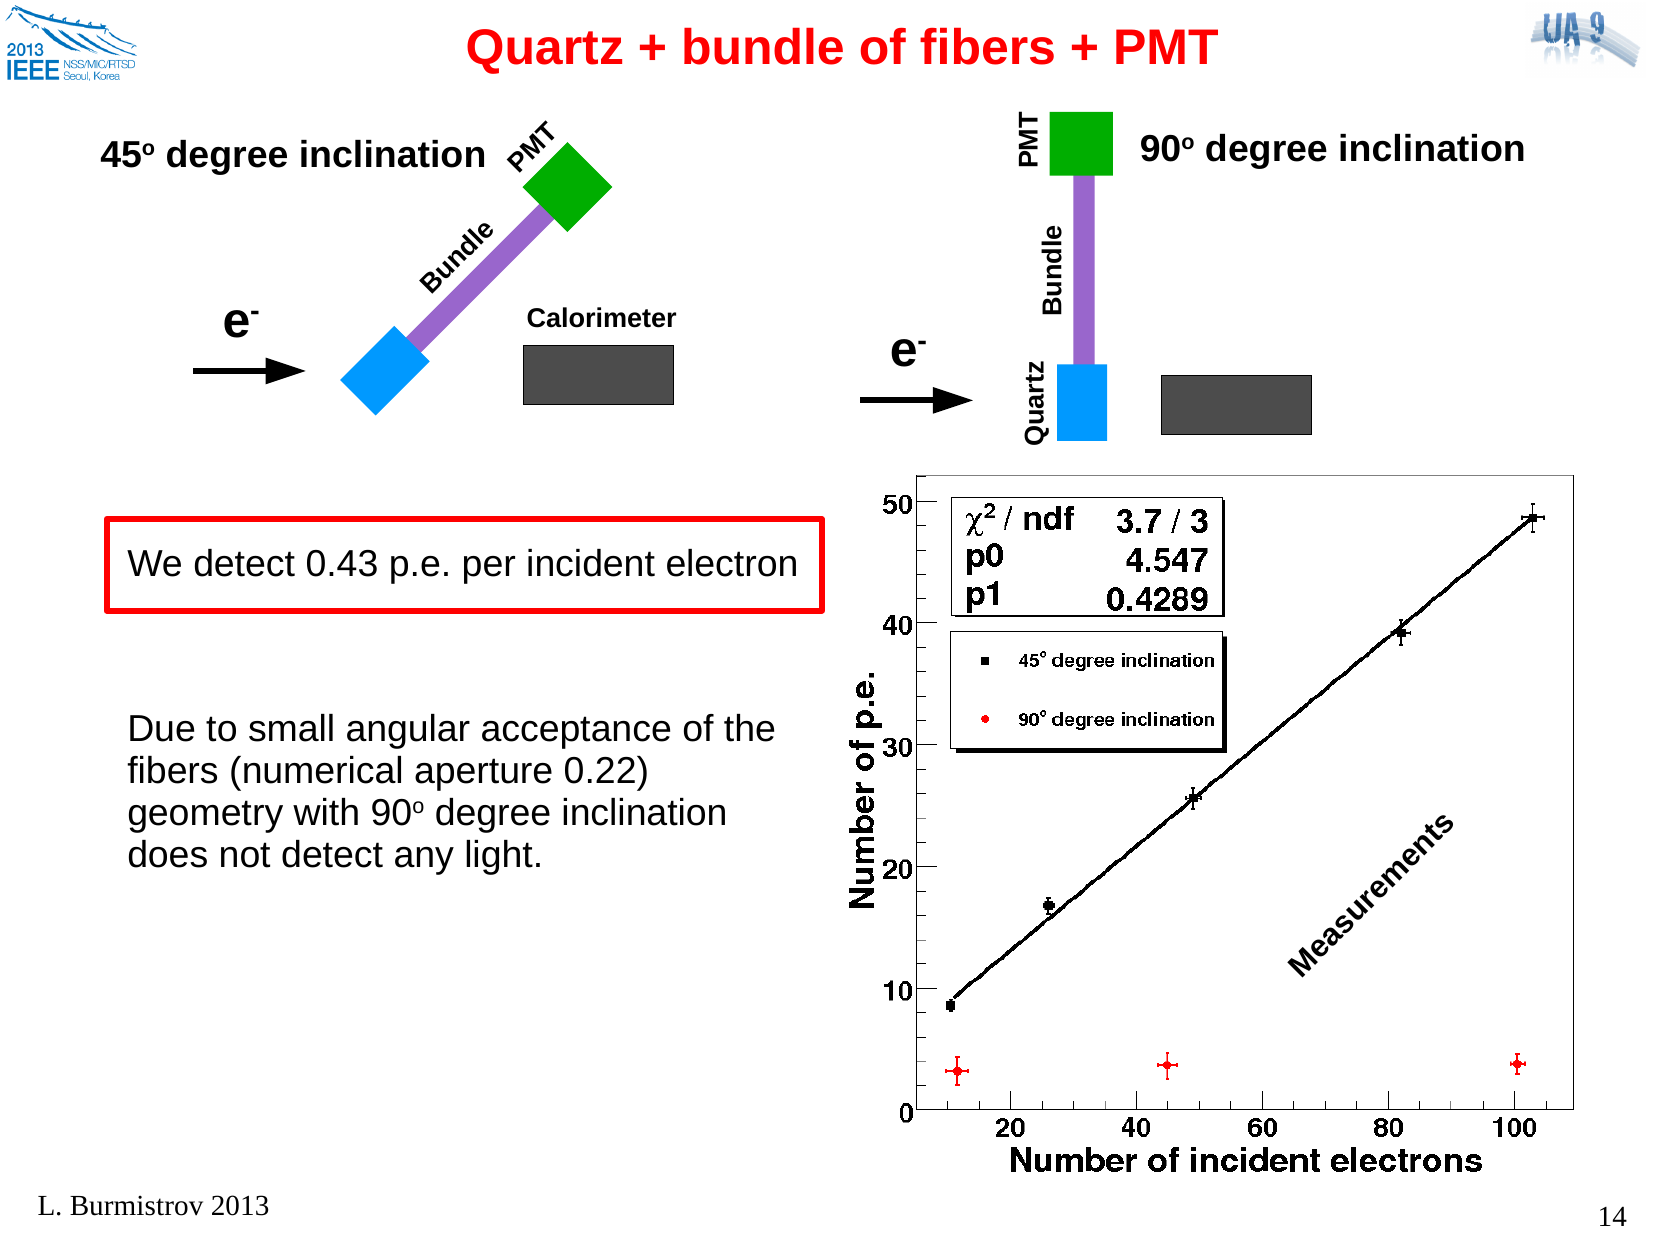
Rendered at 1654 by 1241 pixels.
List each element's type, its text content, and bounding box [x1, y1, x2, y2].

picture [842, 455, 1593, 1183]
text_box [523, 345, 674, 405]
picture [1525, 2, 1646, 79]
text_box Quartz [1011, 344, 1057, 455]
text_box Bundle [1029, 208, 1075, 332]
picture [5, 5, 137, 81]
text_box Quartz + bundle of fibers + PMT [444, 11, 1240, 83]
text_box Calorimeter [511, 295, 700, 341]
text_box [1051, 111, 1113, 441]
text_box 45o degree inclination [85, 126, 502, 184]
text_box PMT [1005, 94, 1051, 184]
text_box Measurements [1265, 783, 1482, 1000]
text_box Bundle [398, 196, 517, 316]
text_box e- [207, 284, 283, 355]
text_box [340, 143, 613, 416]
text_box e- [874, 313, 950, 385]
text_box We detect 0.43 p.e. per incident electron [112, 535, 819, 592]
text_box [1161, 375, 1312, 435]
text_box PMT [502, 98, 581, 194]
text_box Due to small angular acceptance of the fibers (numerical aperture 0.22) geometry with 90o degree inclination does not detect any light. [112, 700, 826, 884]
text_box 90o degree inclination [1125, 120, 1542, 178]
